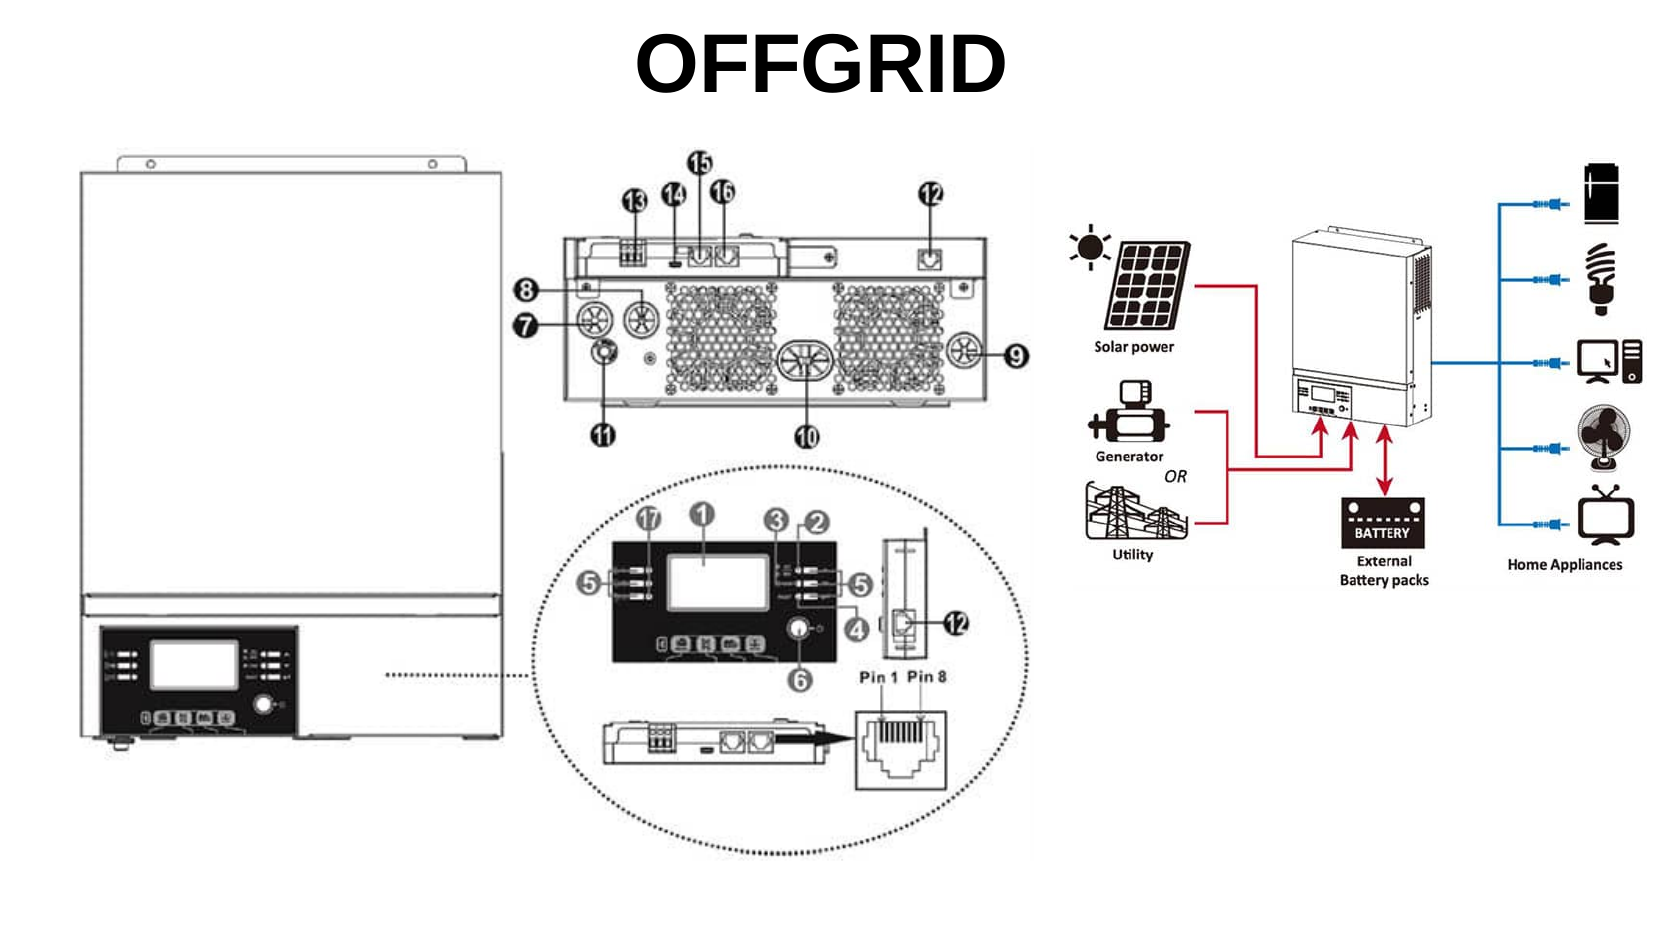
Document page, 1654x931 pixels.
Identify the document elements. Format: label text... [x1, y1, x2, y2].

picture [1065, 157, 1647, 591]
picture [17, 147, 1034, 864]
text_box OFFGRID [620, 10, 1063, 119]
